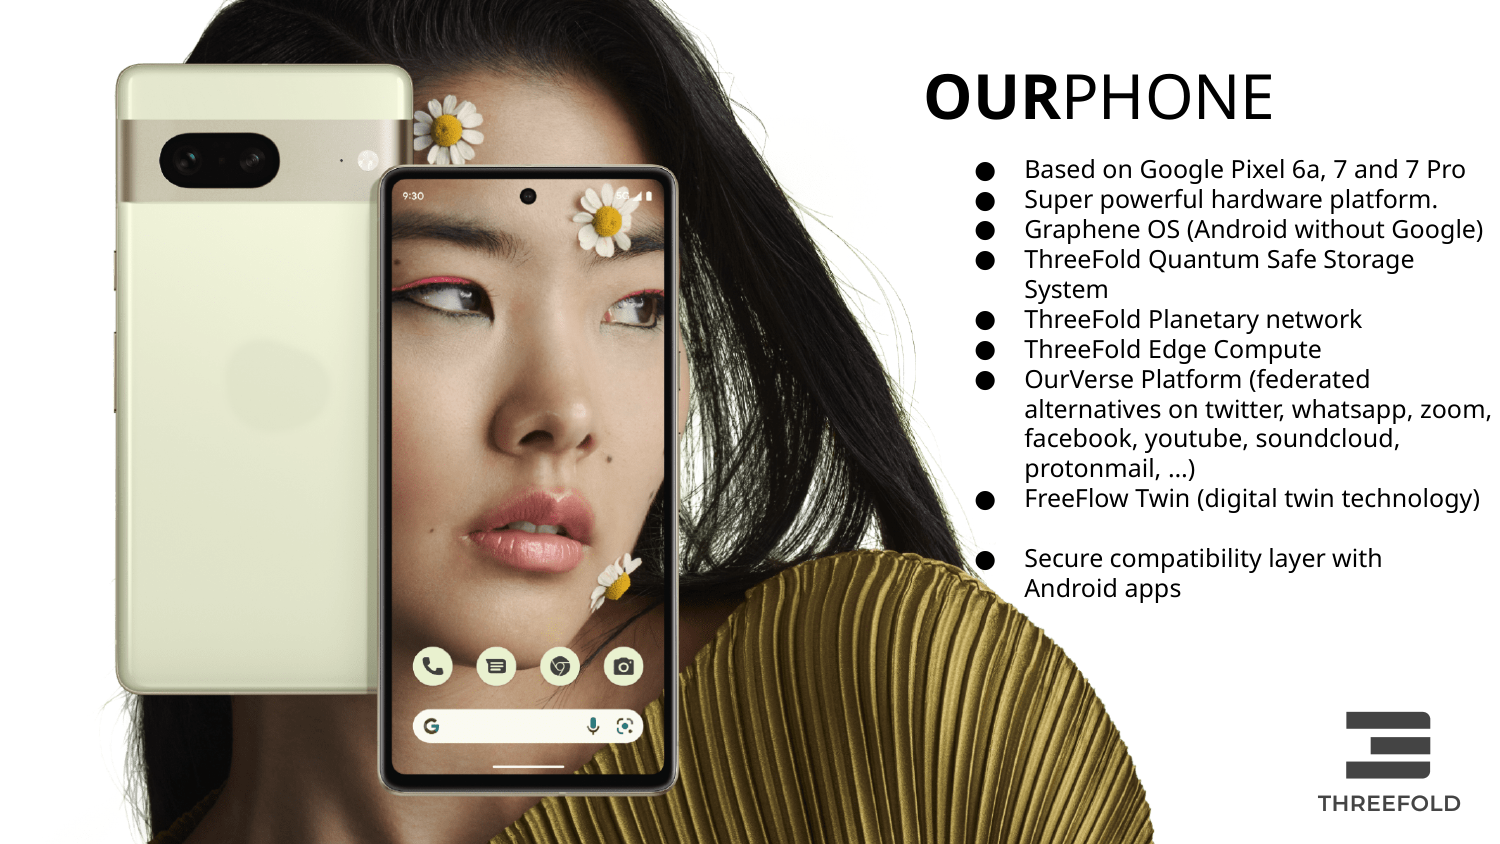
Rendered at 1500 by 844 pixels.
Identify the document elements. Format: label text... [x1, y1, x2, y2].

picture [0, 0, 1162, 844]
picture [1316, 708, 1462, 815]
text_box Based on Google Pixel 6a, 7 and 7 Pro Super powerful hardware platform. Graphene OS (Android without Google) ThreeFold Quantum Safe Storage System ThreeFold Planetary network ThreeFold Edge Compute OurVerse Platform (federated alternatives on twitter, whatsapp, zoom, facebook, youtube, soundcloud, protonmail, …) FreeFlow Twin (digital twin technology) Secure compatibility layer with Android apps [934, 138, 1500, 614]
text_box OURPHONE [908, 56, 1445, 166]
